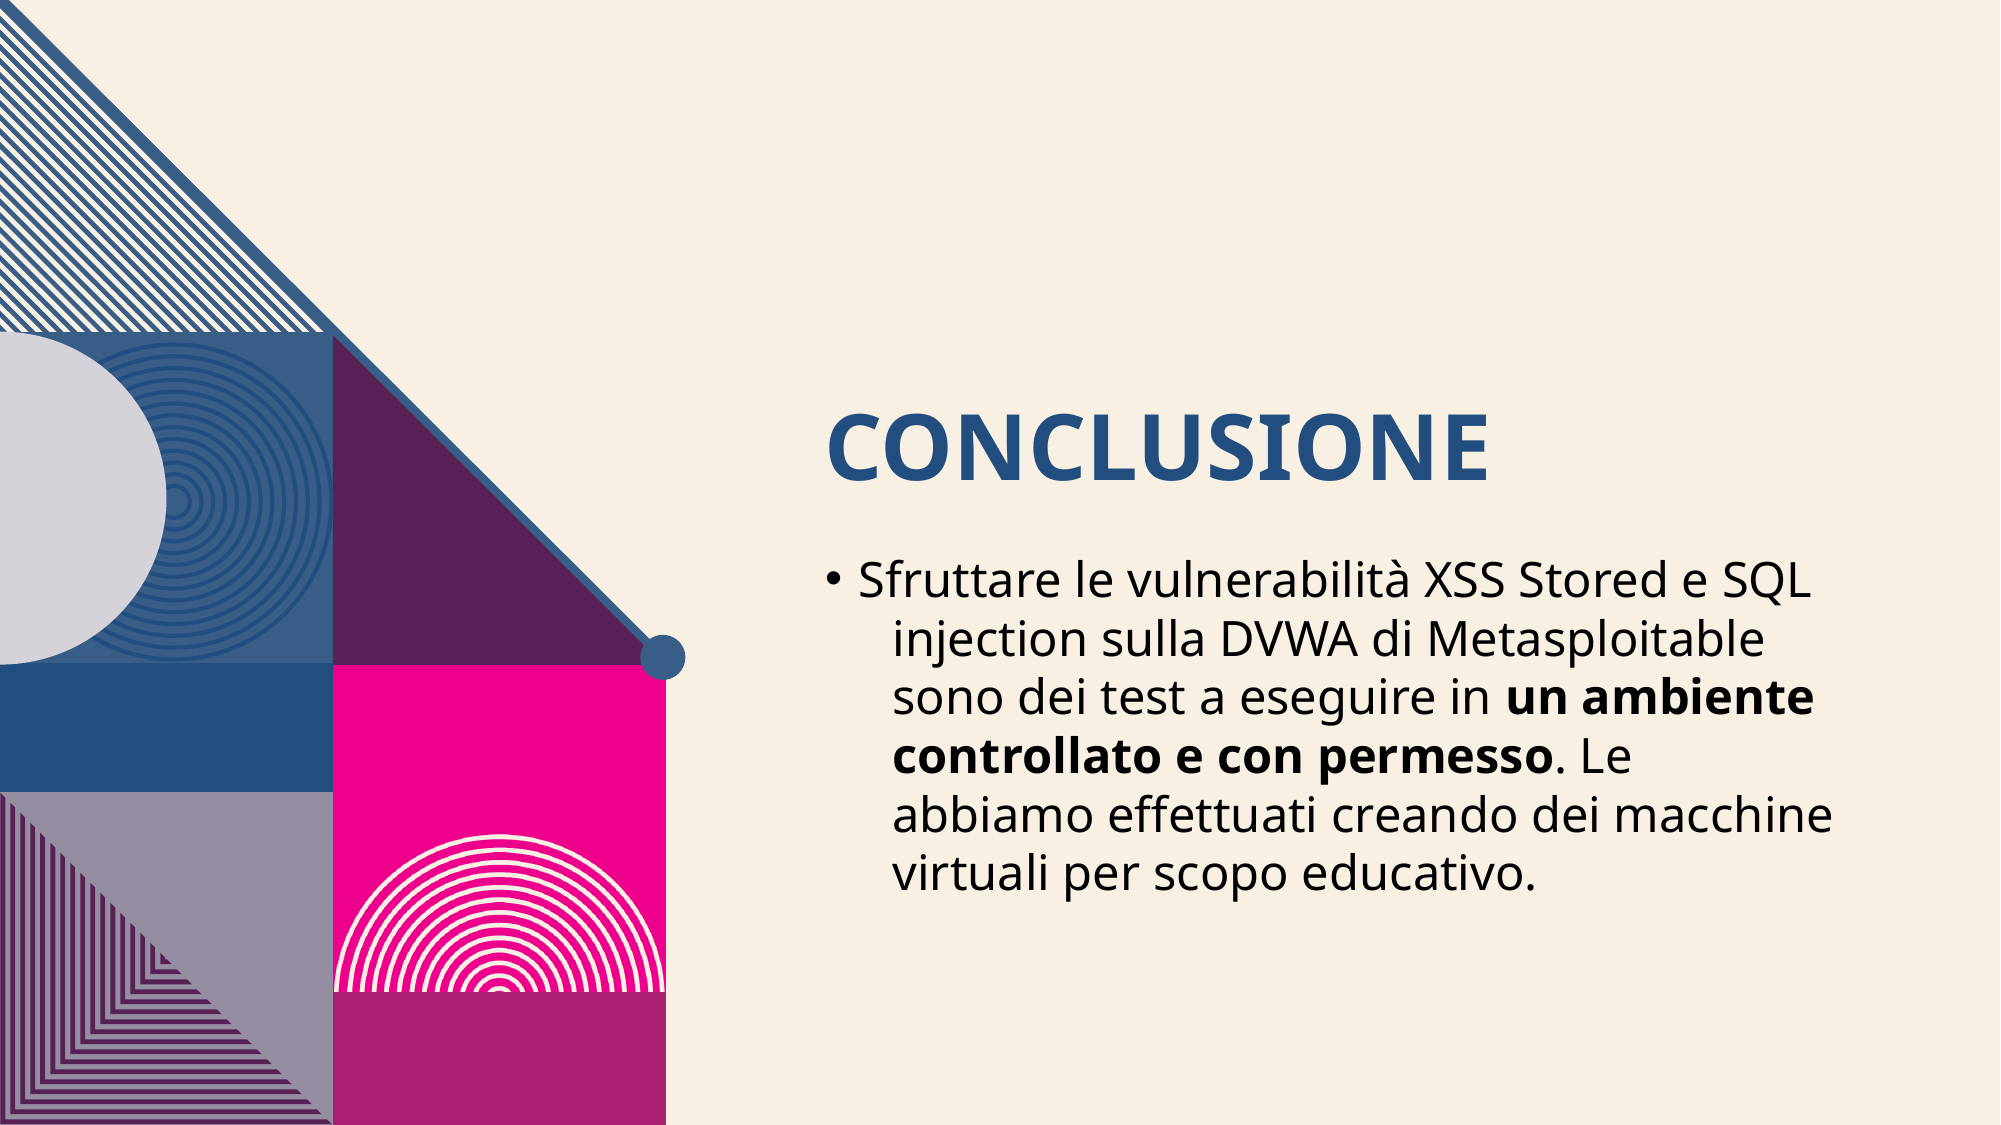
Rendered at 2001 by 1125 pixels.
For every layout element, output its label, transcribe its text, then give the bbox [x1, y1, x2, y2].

title CONCLUSIONE [809, 70, 1850, 509]
list Sfruttare le vulnerabilità XSS Stored e SQL injection sulla DVWA di Metasploitable sono dei test a eseguire in un ambiente controllato e con permesso. Le abbiamo effettuati creando dei macchine virtuali per scopo educativo. [810, 541, 1851, 980]
